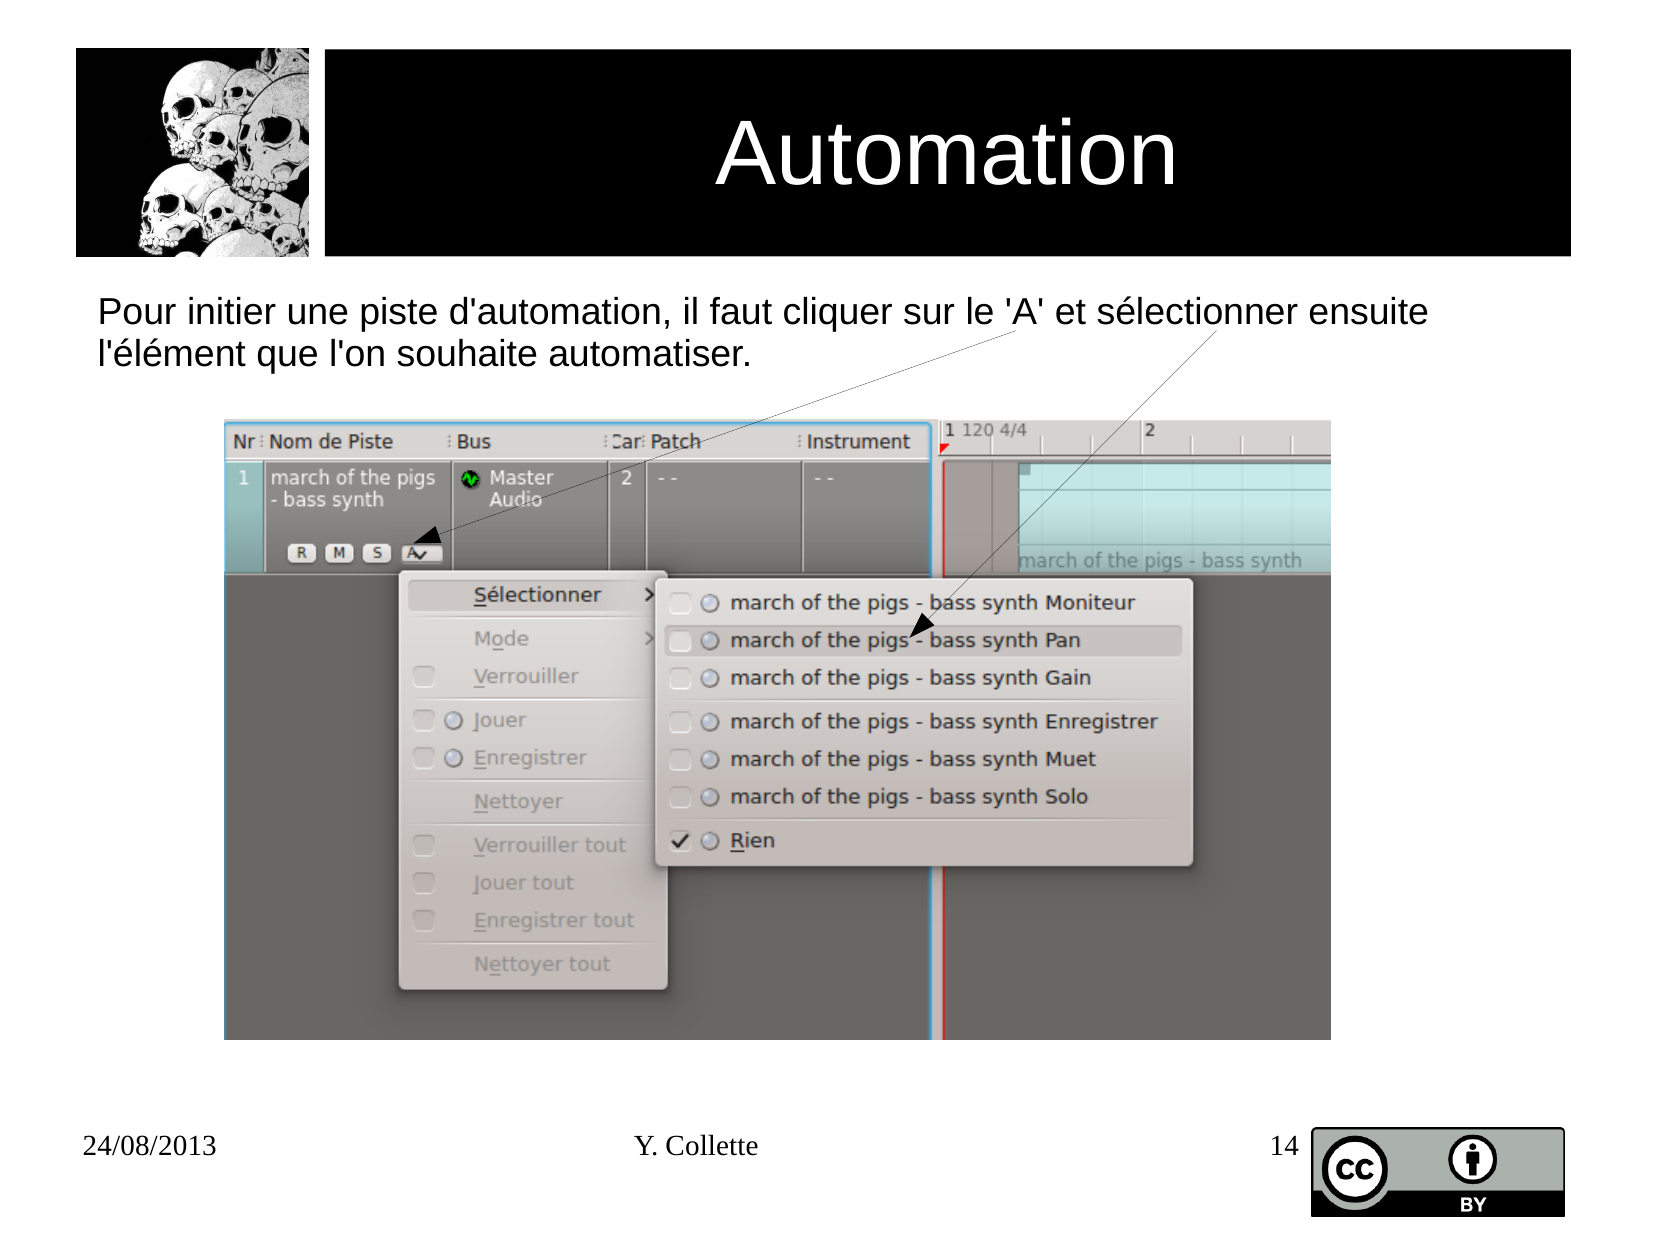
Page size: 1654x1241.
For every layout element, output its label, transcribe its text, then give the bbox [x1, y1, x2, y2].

picture [1311, 1127, 1565, 1217]
picture [224, 419, 1331, 1040]
title Automation [324, 49, 1571, 257]
picture [76, 48, 309, 257]
text_box Pour initier une piste d'automation, il faut cliquer sur le 'A' et sélectionner ensuite l'élément que l'on souhaite automatiser. [82, 283, 1571, 383]
